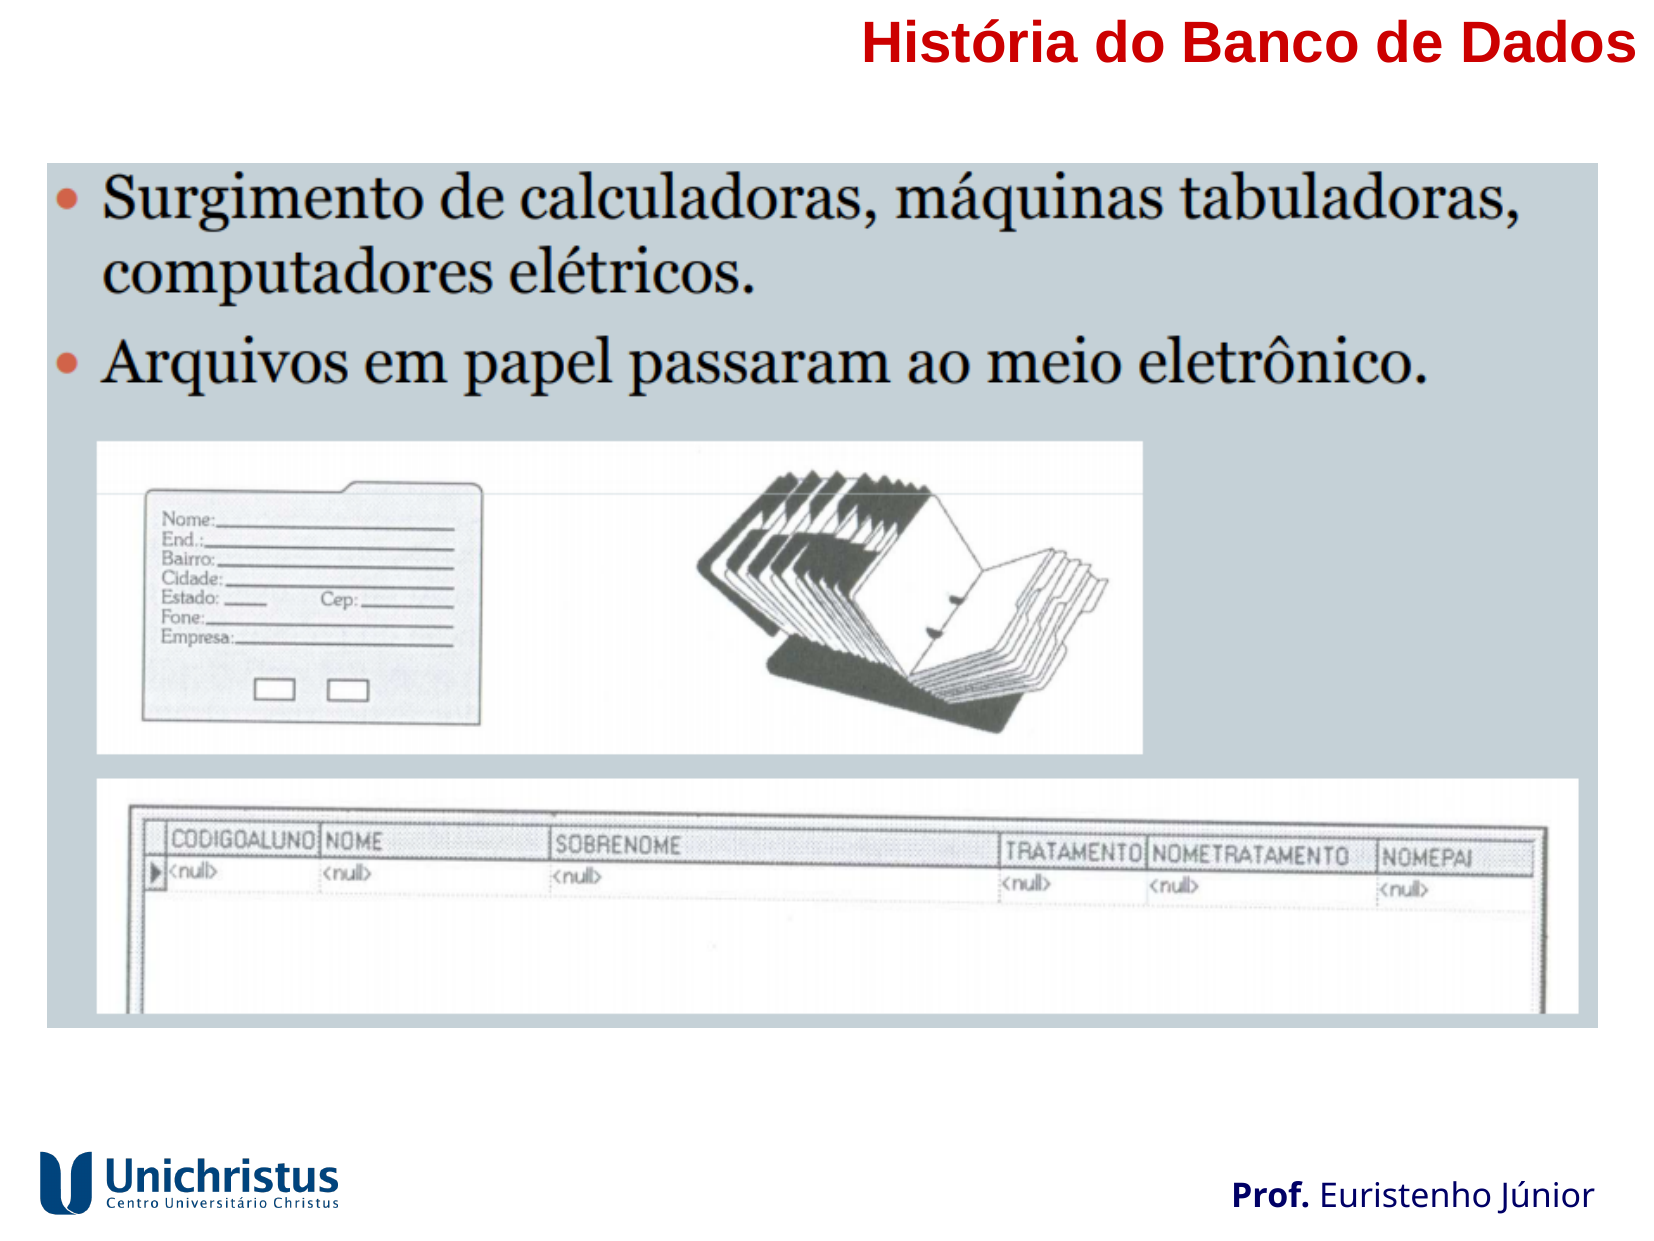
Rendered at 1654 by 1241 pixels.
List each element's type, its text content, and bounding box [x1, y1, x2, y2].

text_box História do Banco de Dados [846, 2, 1654, 83]
picture [35, 1148, 343, 1217]
text_box Prof. Euristenho Júnior [1216, 1163, 1654, 1224]
picture [47, 163, 1598, 1028]
